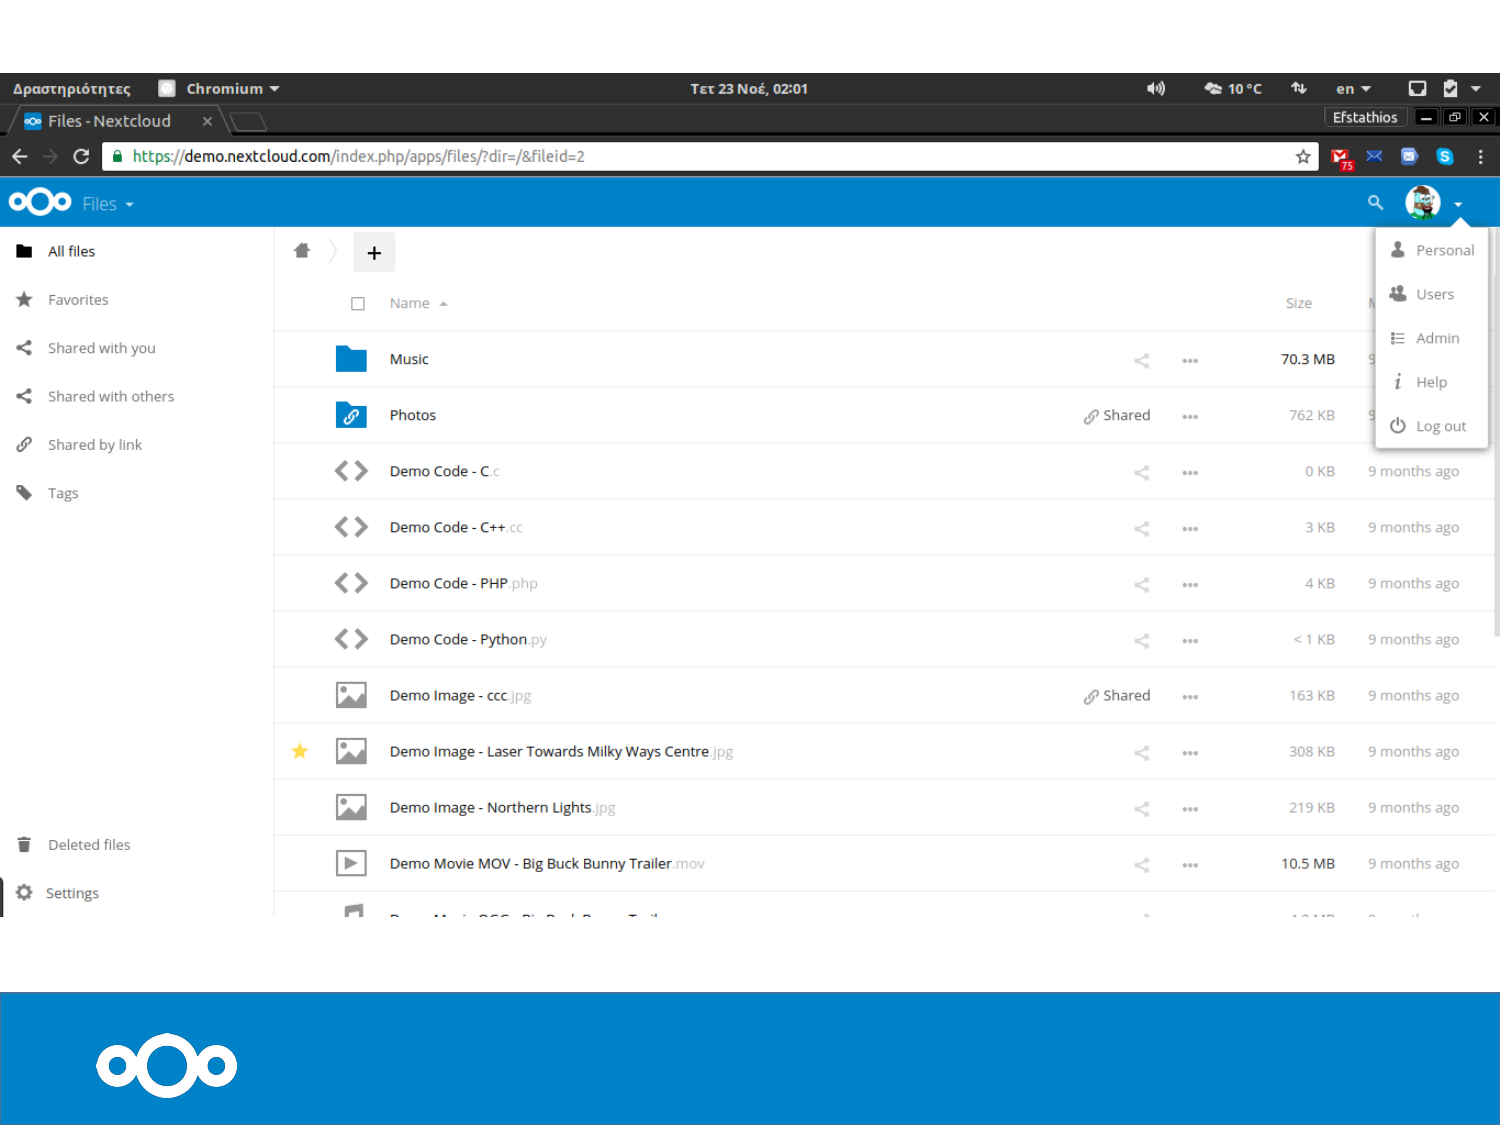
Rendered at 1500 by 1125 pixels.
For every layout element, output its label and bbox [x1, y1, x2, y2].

picture [96, 1033, 237, 1098]
picture [0, 73, 1500, 917]
